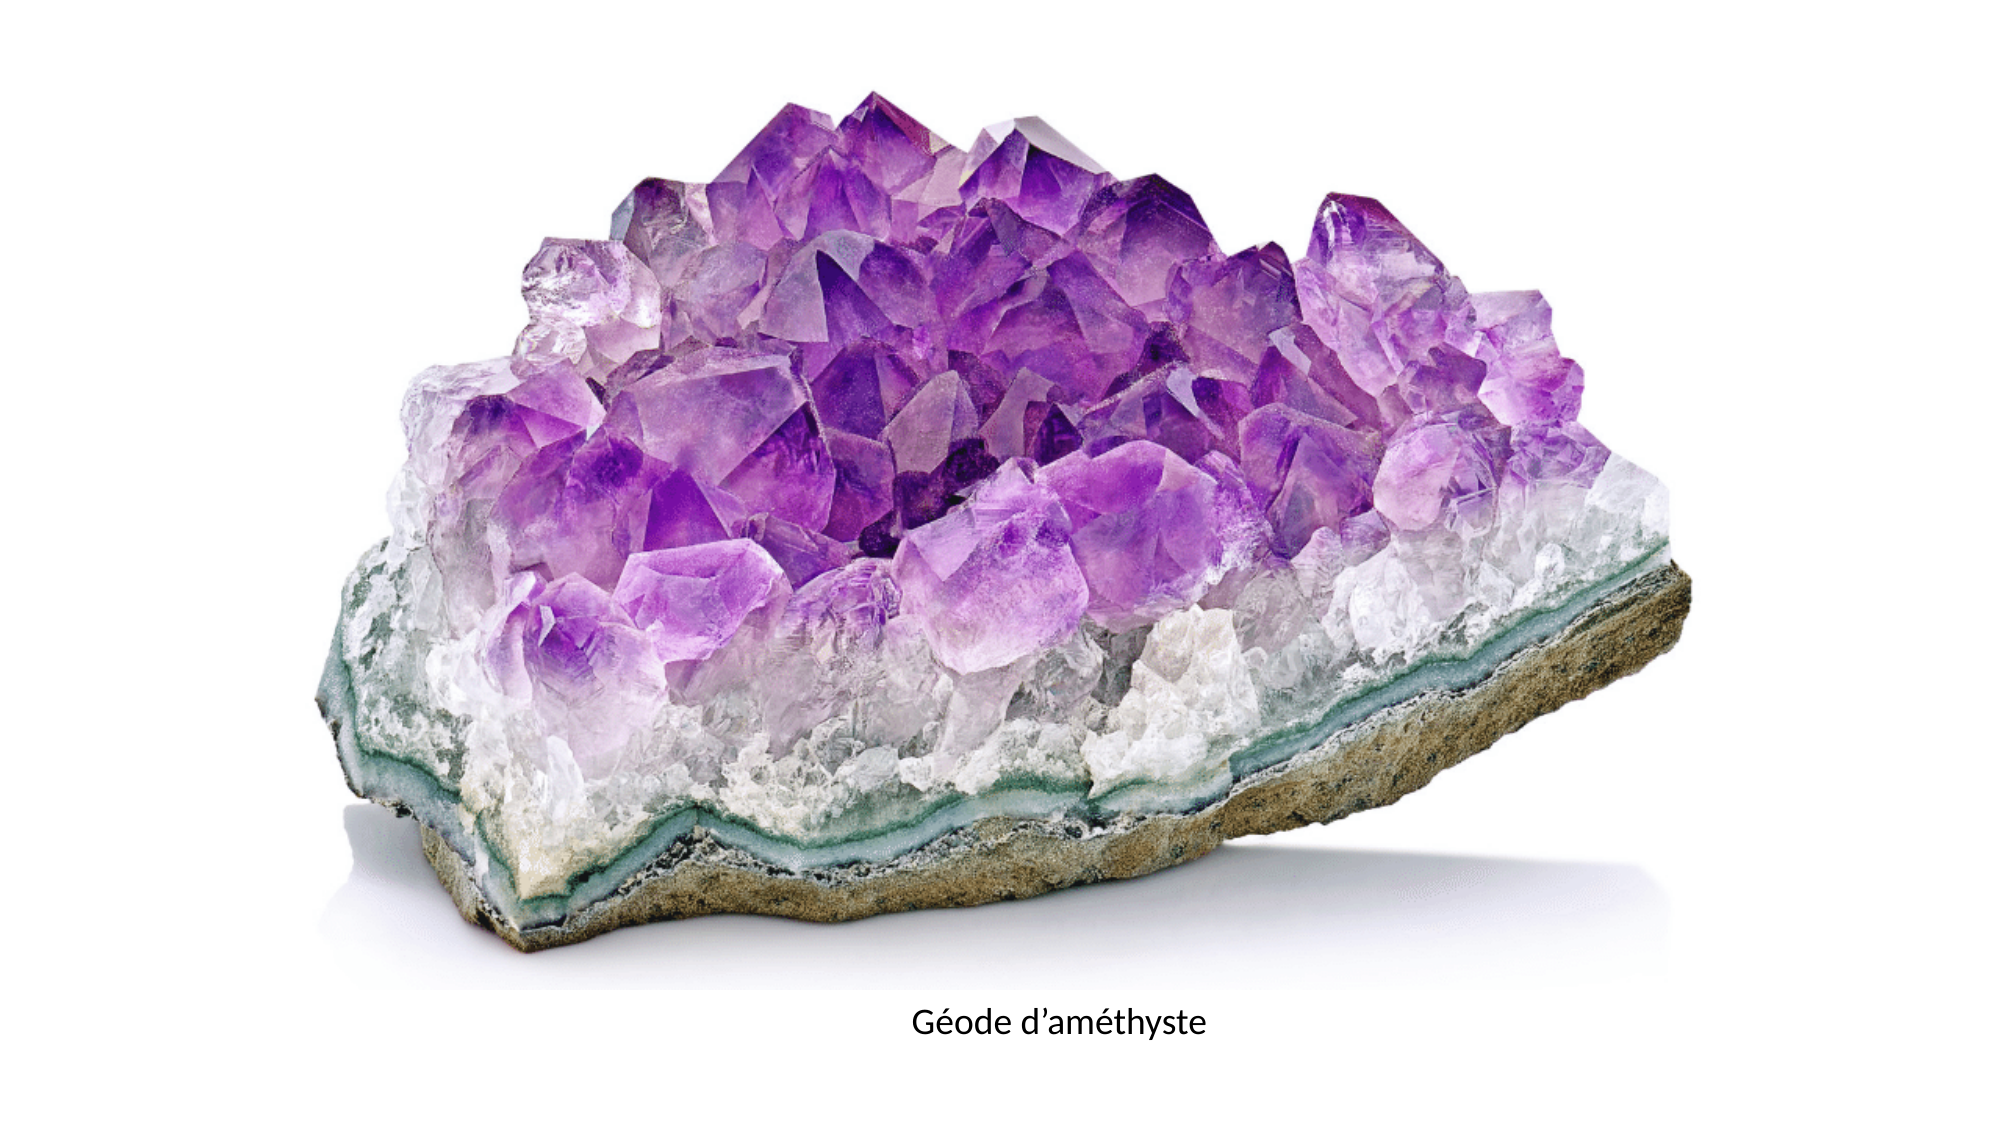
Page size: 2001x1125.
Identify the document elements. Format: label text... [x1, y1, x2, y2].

picture [218, 51, 1782, 990]
text_box Géode d’améthyste [256, 989, 1863, 1050]
